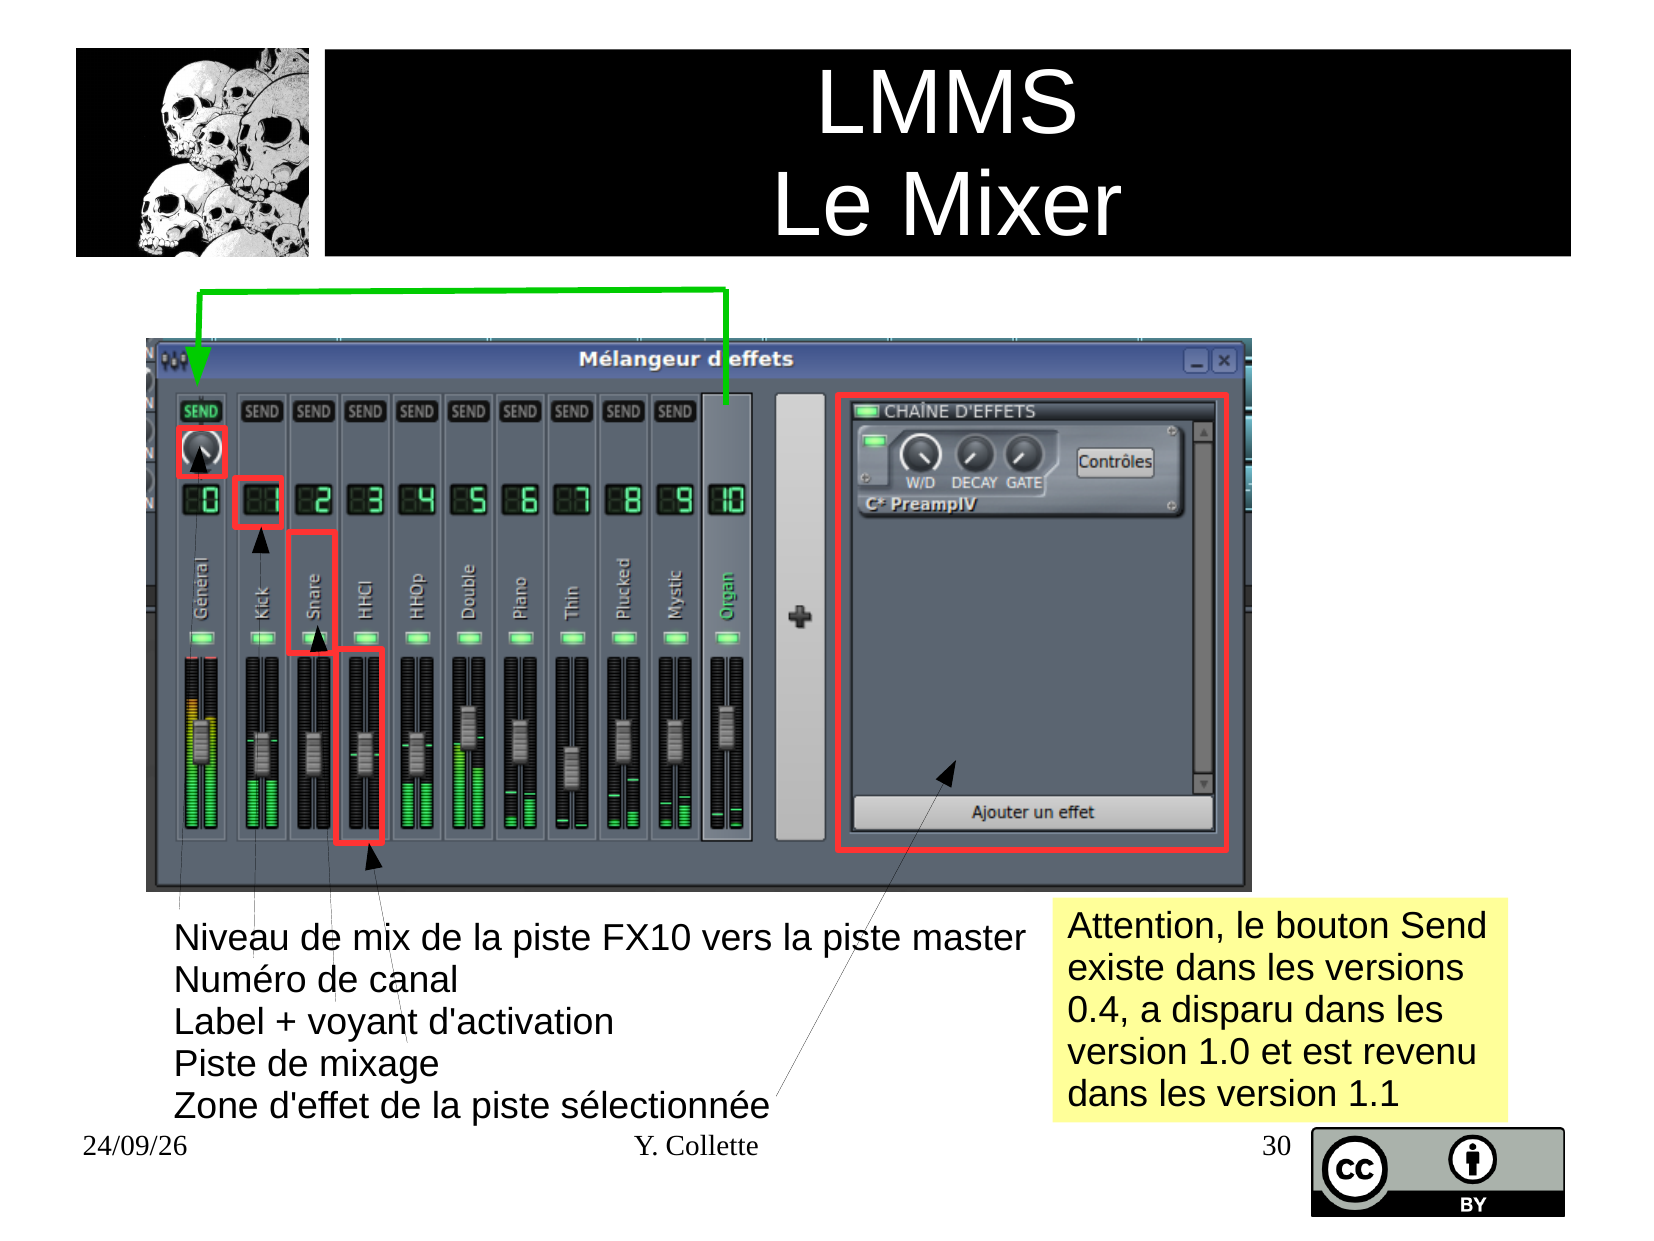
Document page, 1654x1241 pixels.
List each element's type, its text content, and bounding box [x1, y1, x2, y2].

picture [841, 398, 1224, 847]
picture [339, 652, 379, 840]
text_box Attention, le bouton Send existe dans les versions 0.4, a disparu dans les version 1.0 et est revenu dans les version 1.1 [1052, 897, 1509, 1123]
picture [238, 481, 279, 524]
picture [1311, 1127, 1565, 1217]
picture [146, 338, 1252, 892]
picture [291, 535, 332, 650]
text_box Niveau de mix de la piste FX10 vers la piste master Numéro de canal Label + voyant d'activation Piste de mixage Zone d'effet de la piste sélectionnée [158, 909, 1112, 1135]
picture [76, 48, 309, 257]
title LMMS Le Mixer [324, 49, 1571, 257]
picture [320, 656, 378, 892]
picture [182, 431, 222, 474]
